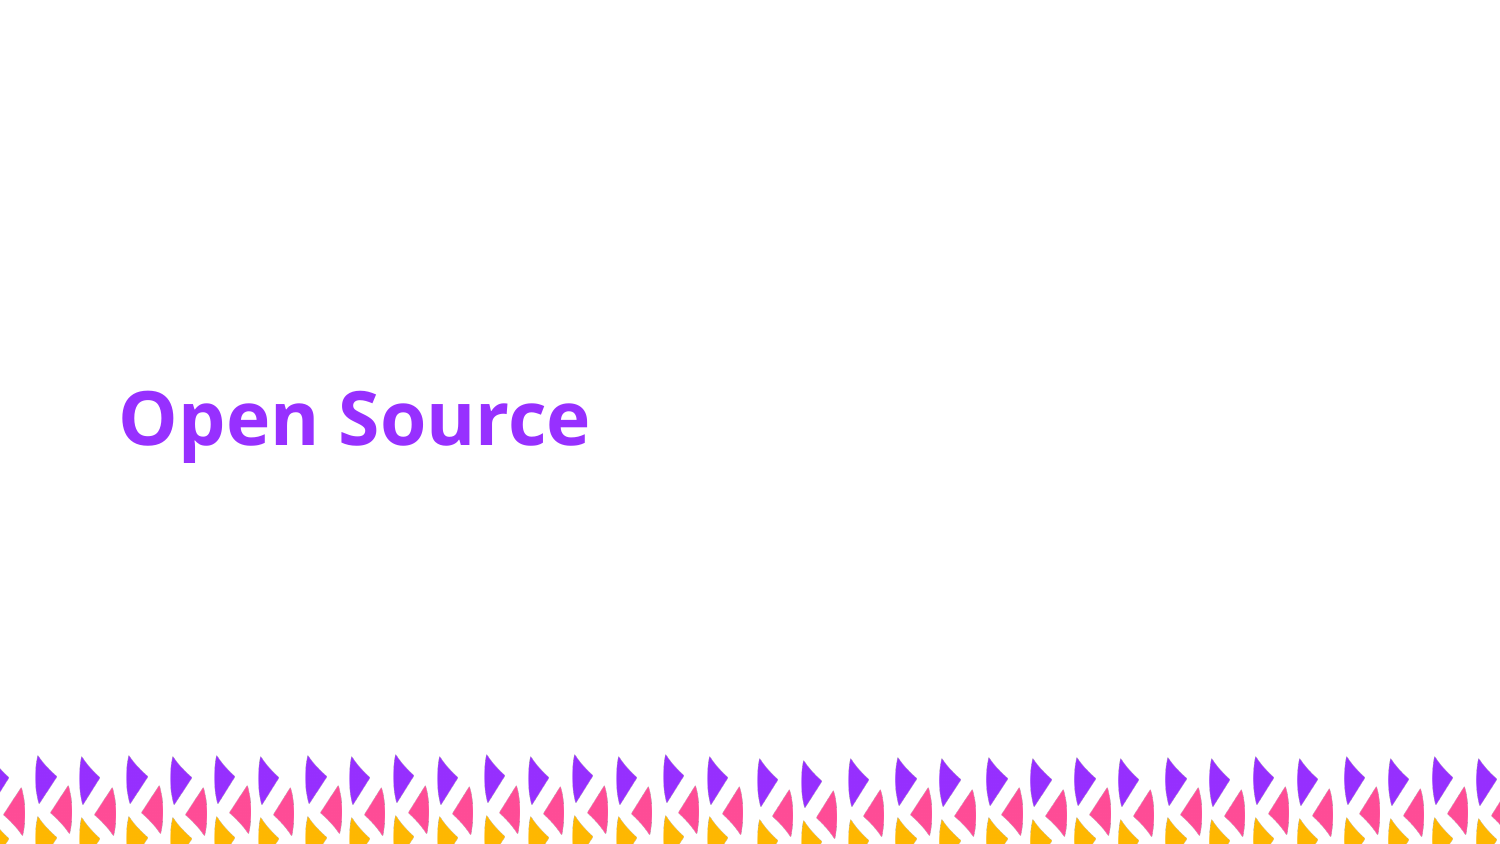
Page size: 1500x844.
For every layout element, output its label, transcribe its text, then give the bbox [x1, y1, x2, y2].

picture [484, 754, 520, 844]
picture [437, 756, 473, 844]
picture [663, 754, 699, 844]
picture [1388, 758, 1424, 844]
picture [35, 755, 72, 844]
picture [848, 758, 884, 844]
picture [1253, 756, 1289, 844]
title Open Source [103, 355, 823, 488]
picture [305, 755, 342, 844]
picture [349, 757, 385, 844]
picture [1476, 758, 1500, 844]
picture [0, 757, 25, 844]
picture [258, 757, 294, 844]
picture [1297, 758, 1333, 844]
picture [170, 757, 207, 844]
picture [126, 755, 163, 844]
picture [986, 757, 1023, 844]
picture [1165, 757, 1202, 844]
picture [79, 757, 116, 844]
picture [801, 760, 837, 844]
picture [214, 755, 251, 844]
picture [393, 754, 429, 844]
picture [757, 758, 793, 844]
picture [1344, 756, 1380, 844]
picture [528, 756, 564, 844]
picture [707, 756, 743, 844]
picture [1118, 758, 1154, 844]
picture [616, 756, 652, 844]
picture [895, 757, 932, 844]
picture [1074, 757, 1111, 844]
picture [1030, 758, 1067, 844]
picture [1209, 758, 1245, 844]
picture [1432, 756, 1468, 844]
picture [939, 758, 976, 844]
picture [572, 754, 608, 844]
